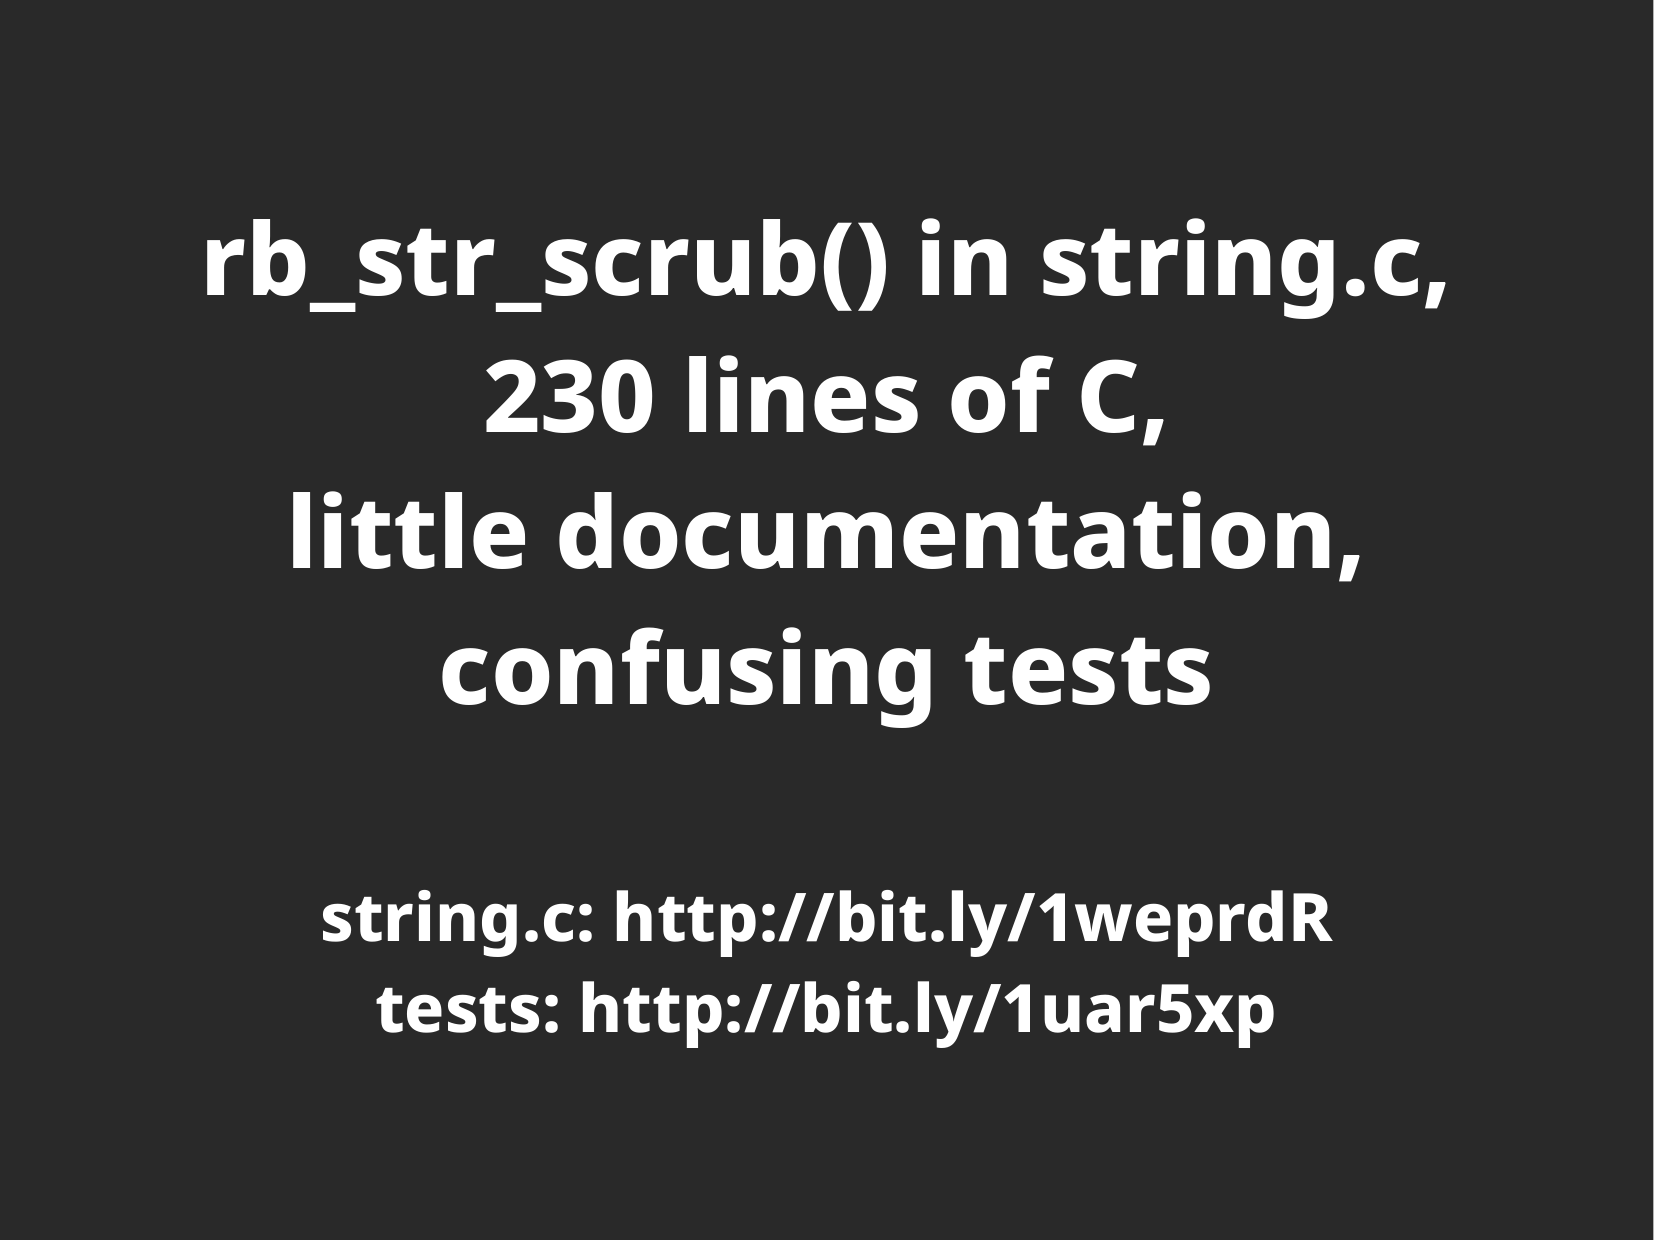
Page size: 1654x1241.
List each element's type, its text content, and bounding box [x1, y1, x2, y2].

subtitle rb_str_scrub() in string.c, 230 lines of C, little documentation, confusing tests string.c: http://bit.ly/1weprdR tests: http://bit.ly/1uar5xp [82, 239, 1571, 1001]
